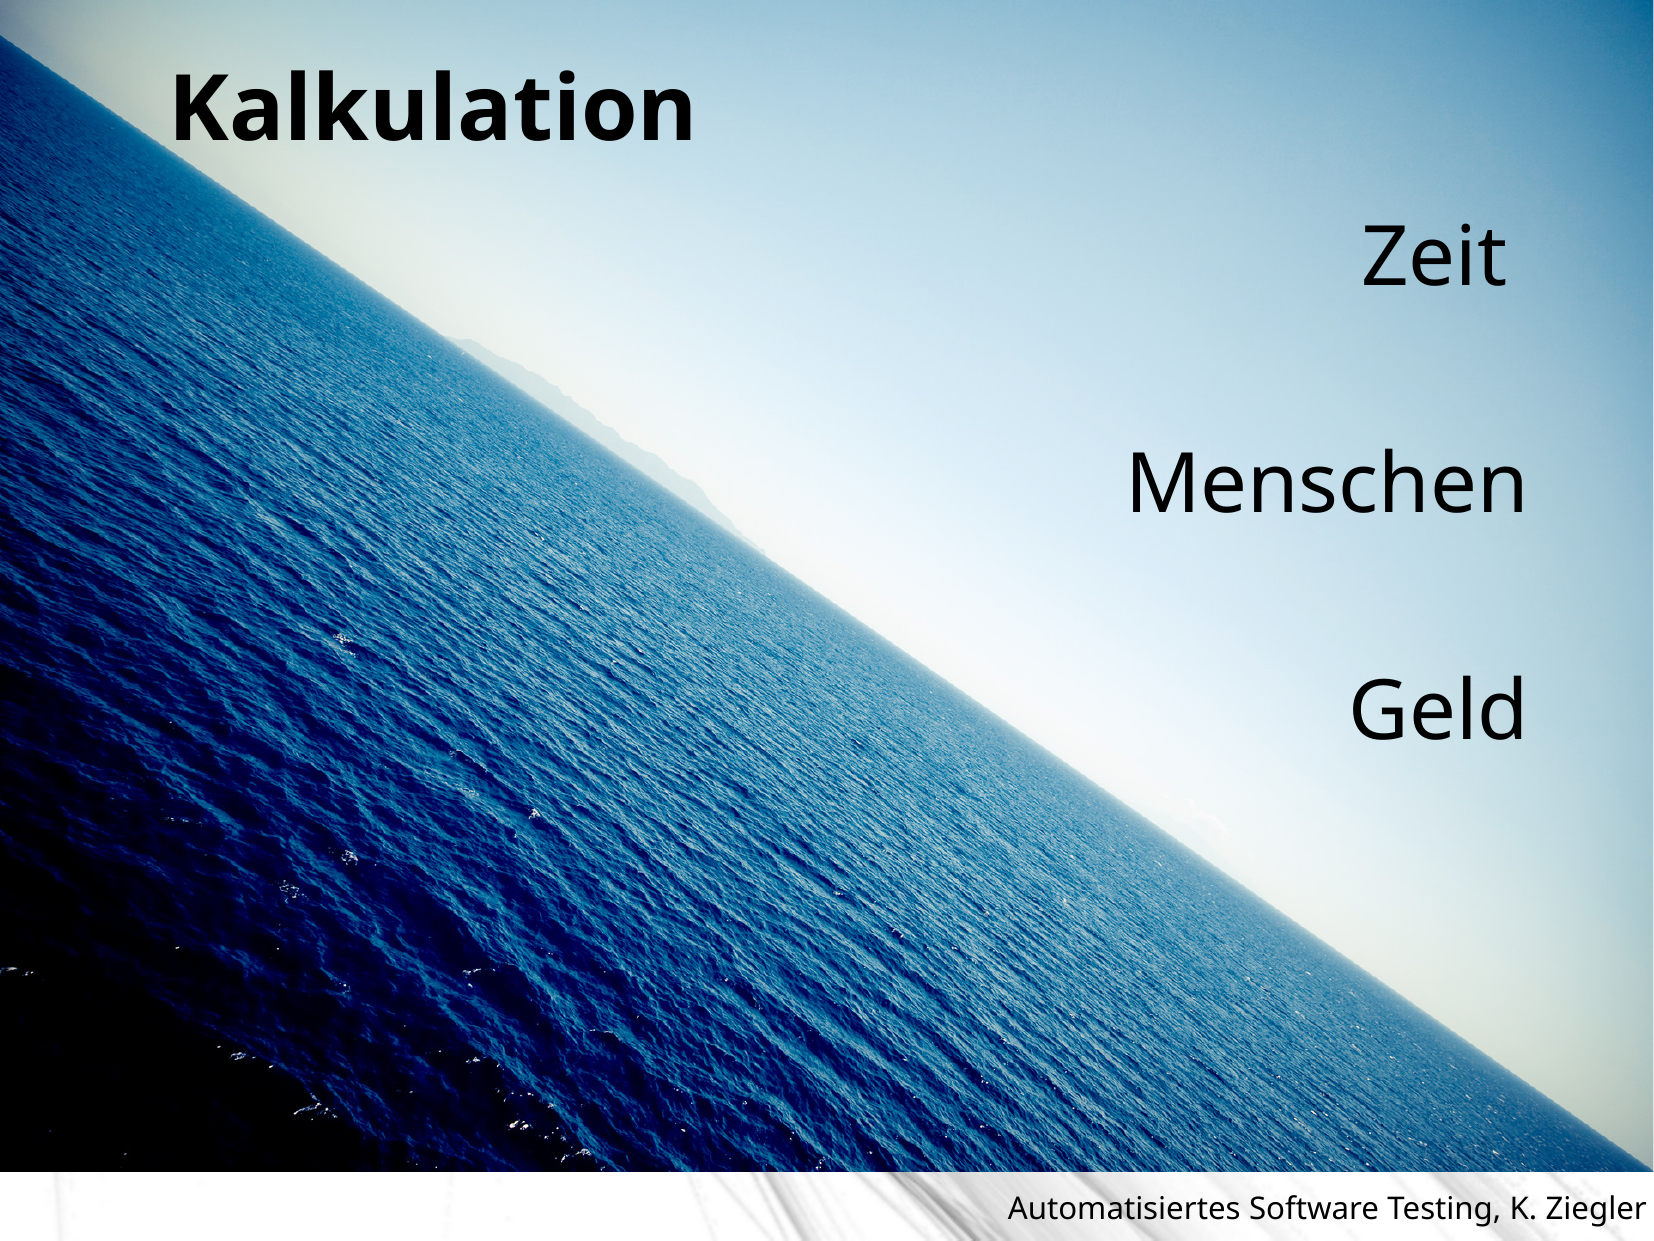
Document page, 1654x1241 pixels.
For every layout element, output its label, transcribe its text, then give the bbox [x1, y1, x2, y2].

text_box Automatisiertes Software Testing, K. Ziegler [993, 1178, 1654, 1241]
text_box Kalkulation [153, 35, 993, 244]
picture [0, 0, 1654, 1241]
text_box Zeit Menschen Geld [1110, 188, 1502, 688]
